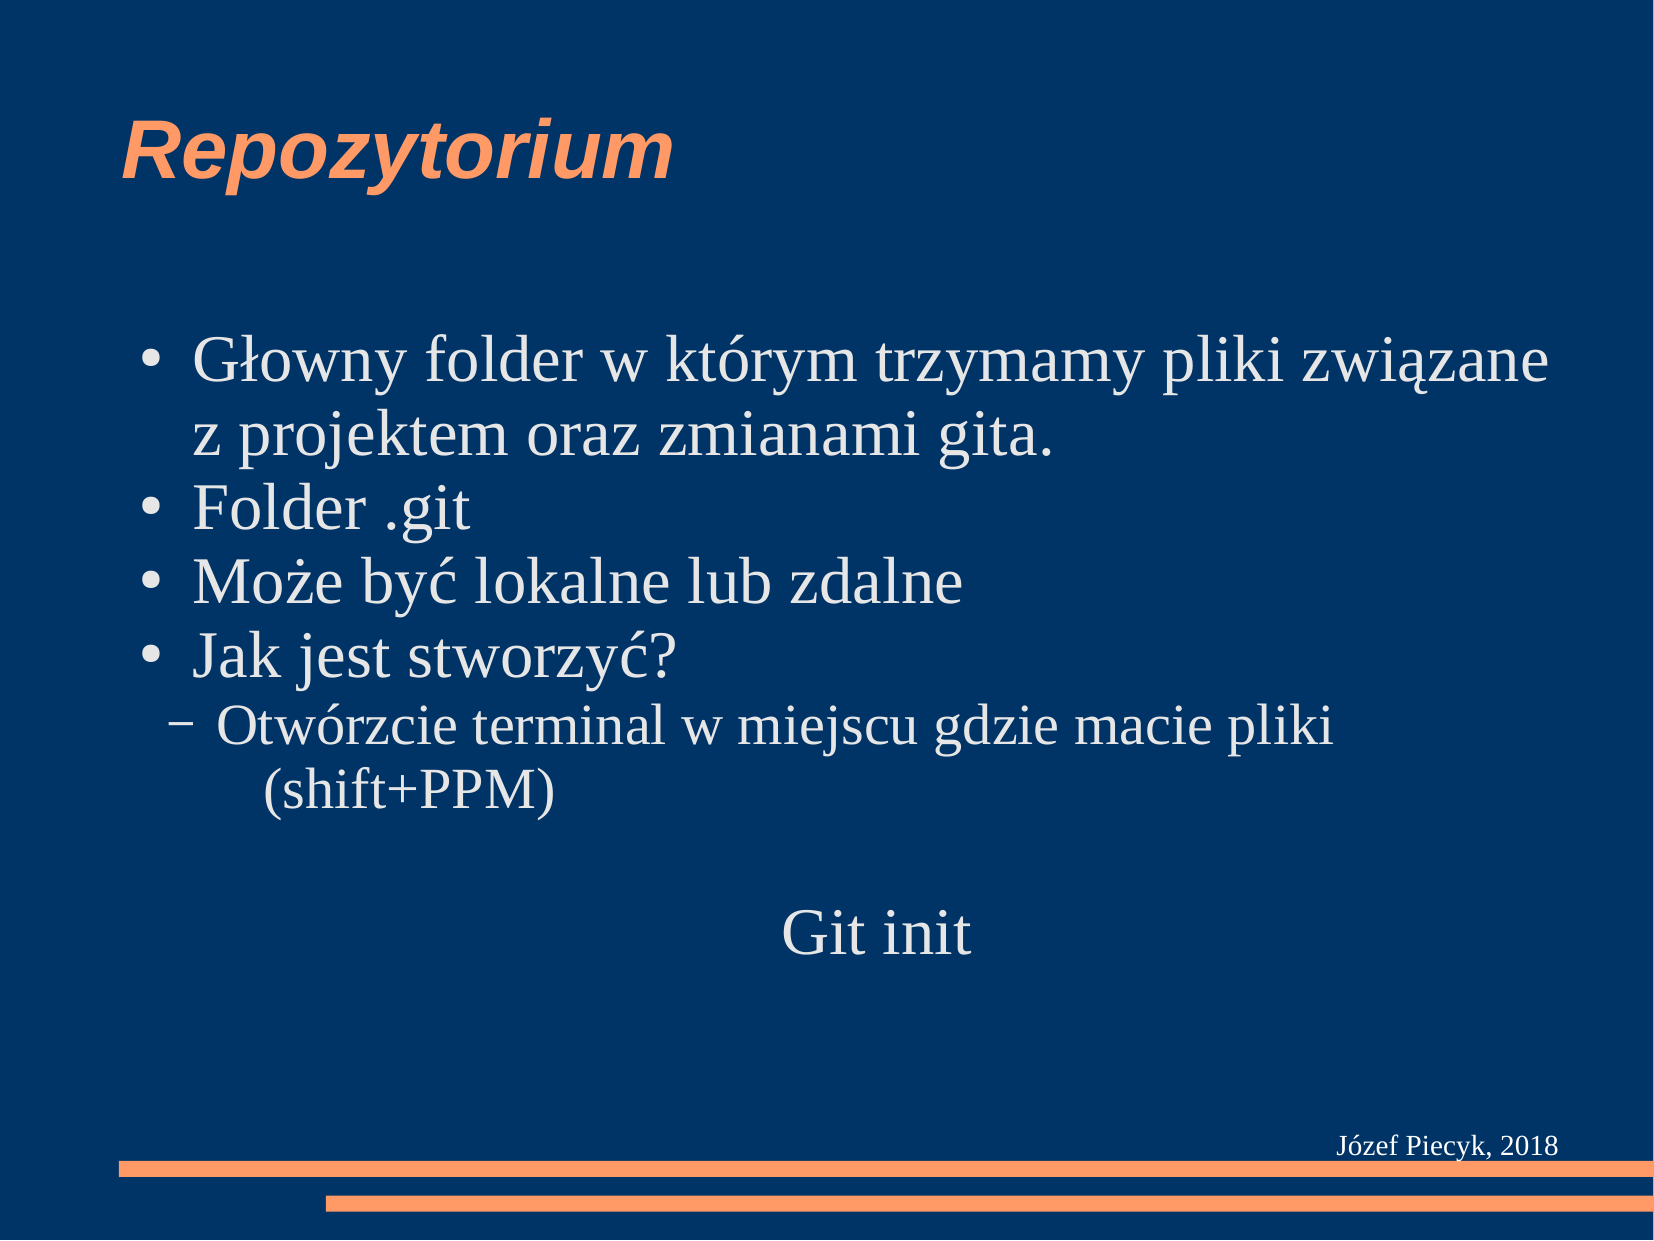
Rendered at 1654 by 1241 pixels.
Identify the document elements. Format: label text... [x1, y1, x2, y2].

list Głowny folder w którym trzymamy pliki związane z projektem oraz zmianami gita. Folder .git Może być lokalne lub zdalne Jak jest stworzyć? Otwórzcie terminal w miejscu gdzie macie pliki (shift+PPM) Git init [121, 322, 1561, 1132]
title Repozytorium [121, 46, 1534, 254]
